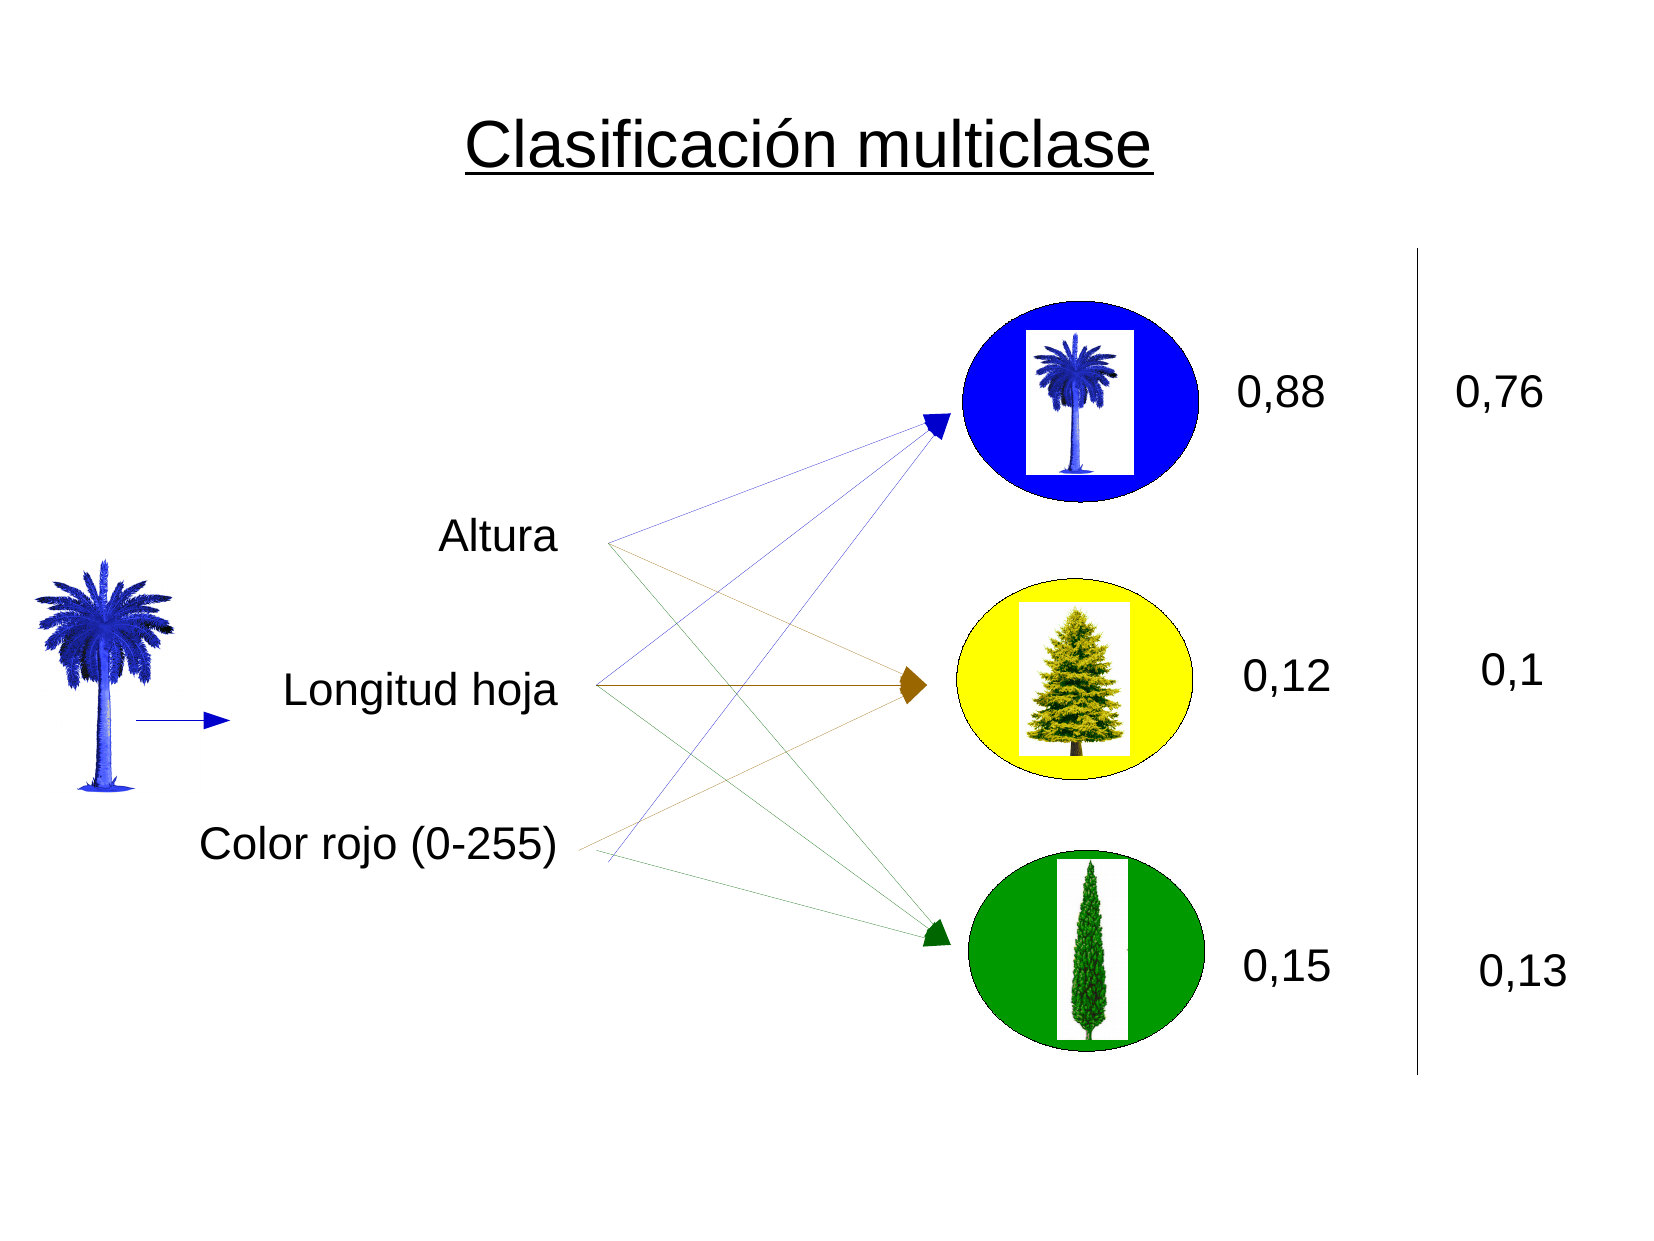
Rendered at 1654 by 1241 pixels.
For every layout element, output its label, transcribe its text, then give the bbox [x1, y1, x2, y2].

title Clasificación multiclase [377, 53, 1241, 237]
text_box 0,15 [1222, 933, 1347, 1000]
text_box [968, 850, 1205, 1052]
text_box [962, 301, 1199, 503]
text_box 0,76 [1435, 359, 1560, 426]
text_box 0,88 [1216, 359, 1341, 426]
text_box Altura Longitud hoja Color rojo (0-255) [135, 460, 573, 928]
picture [1026, 330, 1134, 475]
picture [1019, 602, 1130, 756]
text_box [956, 578, 1193, 780]
picture [1057, 859, 1128, 1040]
text_box 0,13 [1458, 937, 1583, 1004]
picture [23, 555, 135, 794]
text_box 0,12 [1222, 642, 1347, 709]
text_box 0,1 [1435, 636, 1560, 703]
